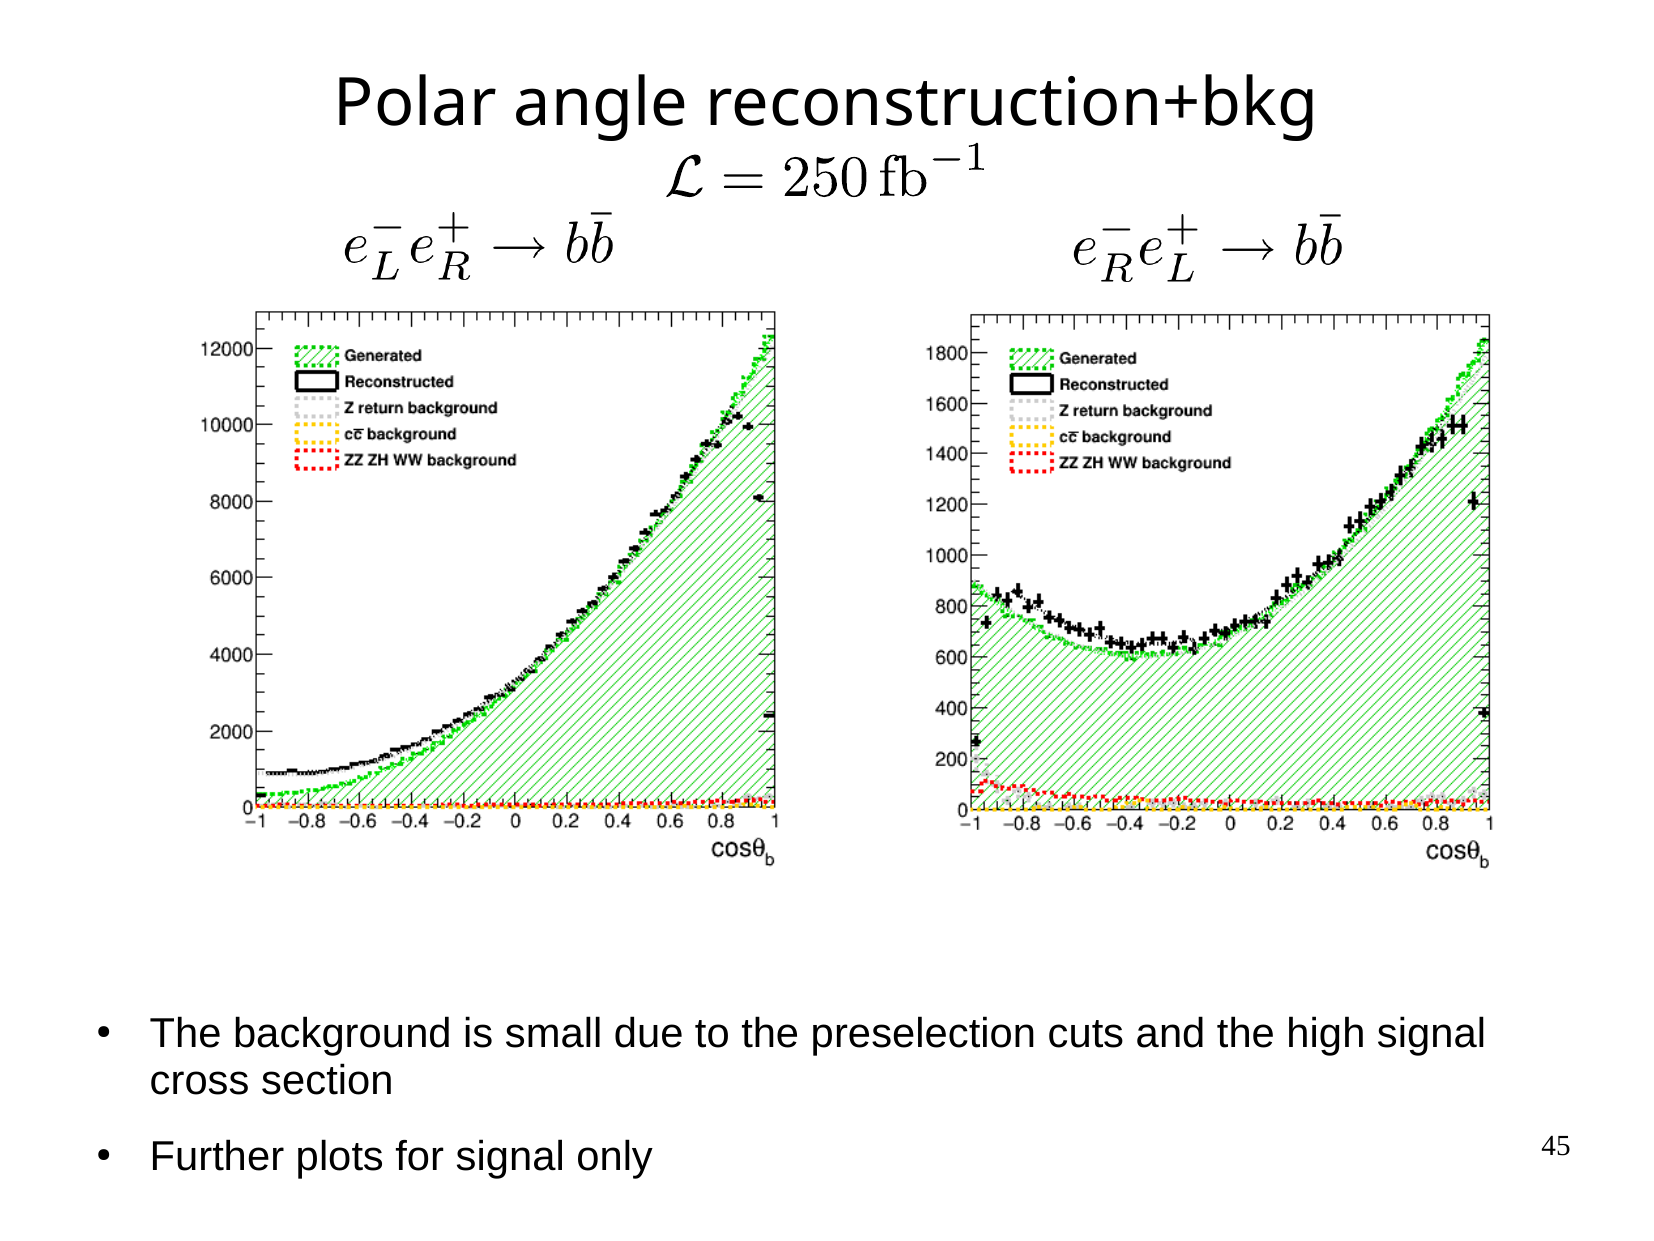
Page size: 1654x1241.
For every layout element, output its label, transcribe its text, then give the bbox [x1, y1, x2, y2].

picture [1073, 214, 1342, 282]
picture [201, 285, 804, 868]
picture [916, 288, 1519, 870]
picture [344, 212, 613, 281]
text_box [664, 142, 988, 198]
title Polar angle reconstruction+bkg [82, 49, 1571, 151]
list The background is small due to the preselection cuts and the high signal cross section Further plots for signal only [78, 1009, 1571, 1221]
